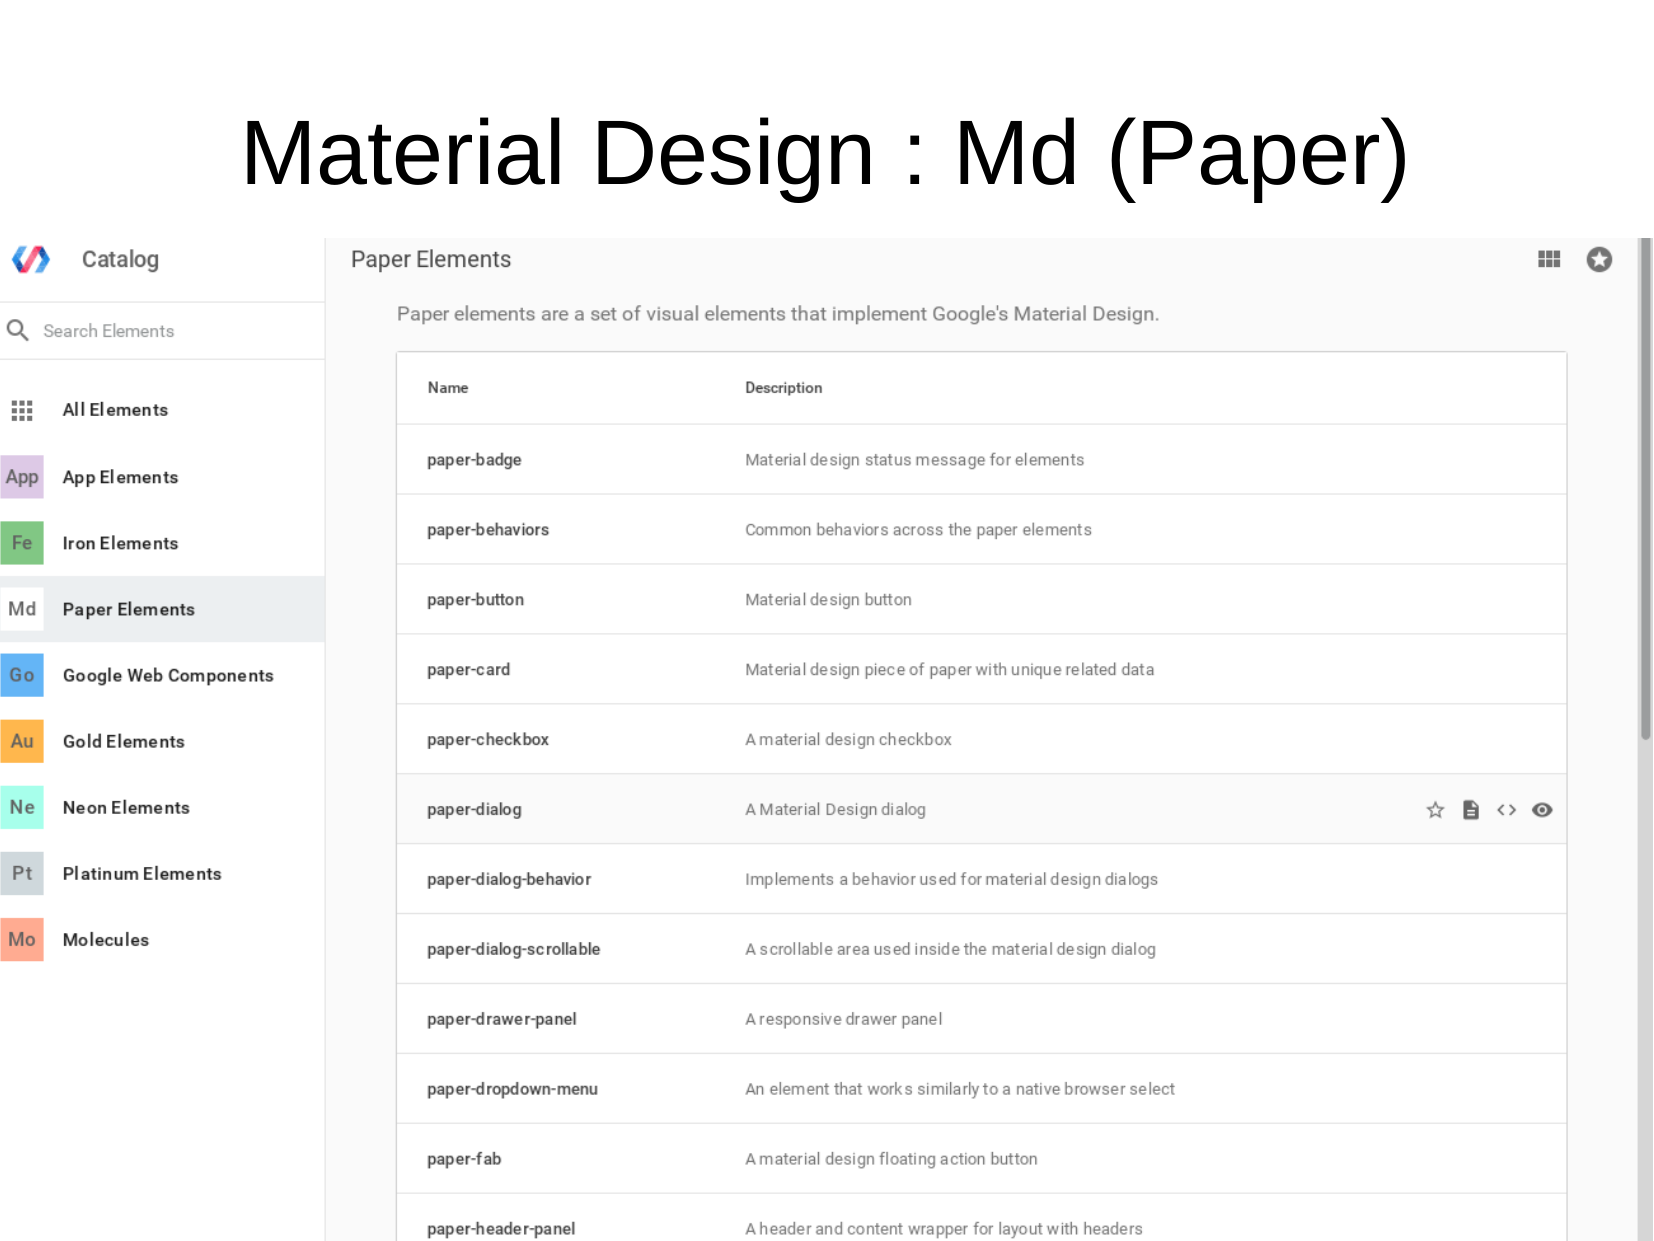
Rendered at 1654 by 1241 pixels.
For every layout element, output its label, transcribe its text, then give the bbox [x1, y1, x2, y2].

title Material Design : Md (Paper) [82, 49, 1571, 238]
picture [0, 238, 1653, 1241]
